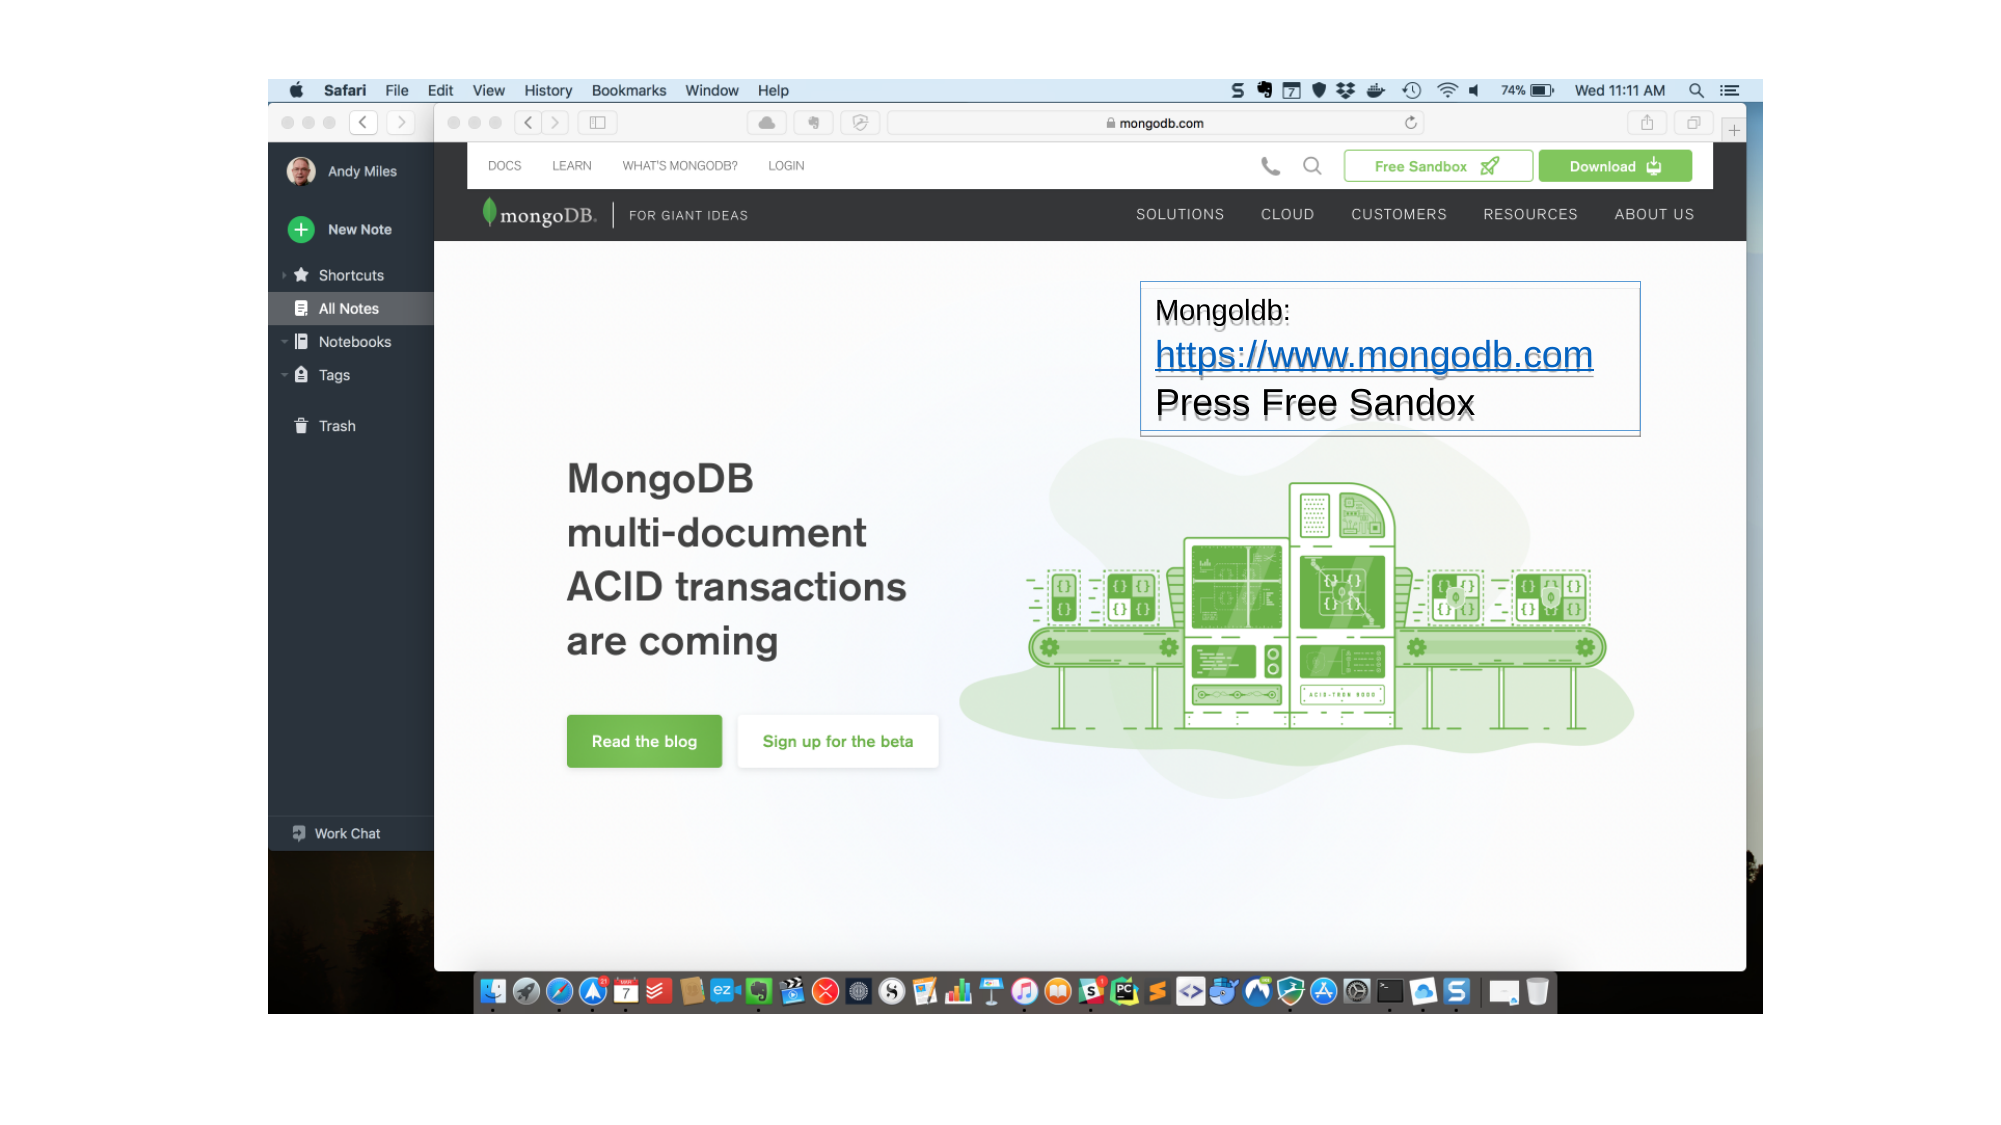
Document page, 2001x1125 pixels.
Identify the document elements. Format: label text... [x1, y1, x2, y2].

text_box Mongoldb: https://www.mongodb.com Press Free Sandox [1140, 281, 1641, 431]
picture [268, 79, 1763, 1014]
